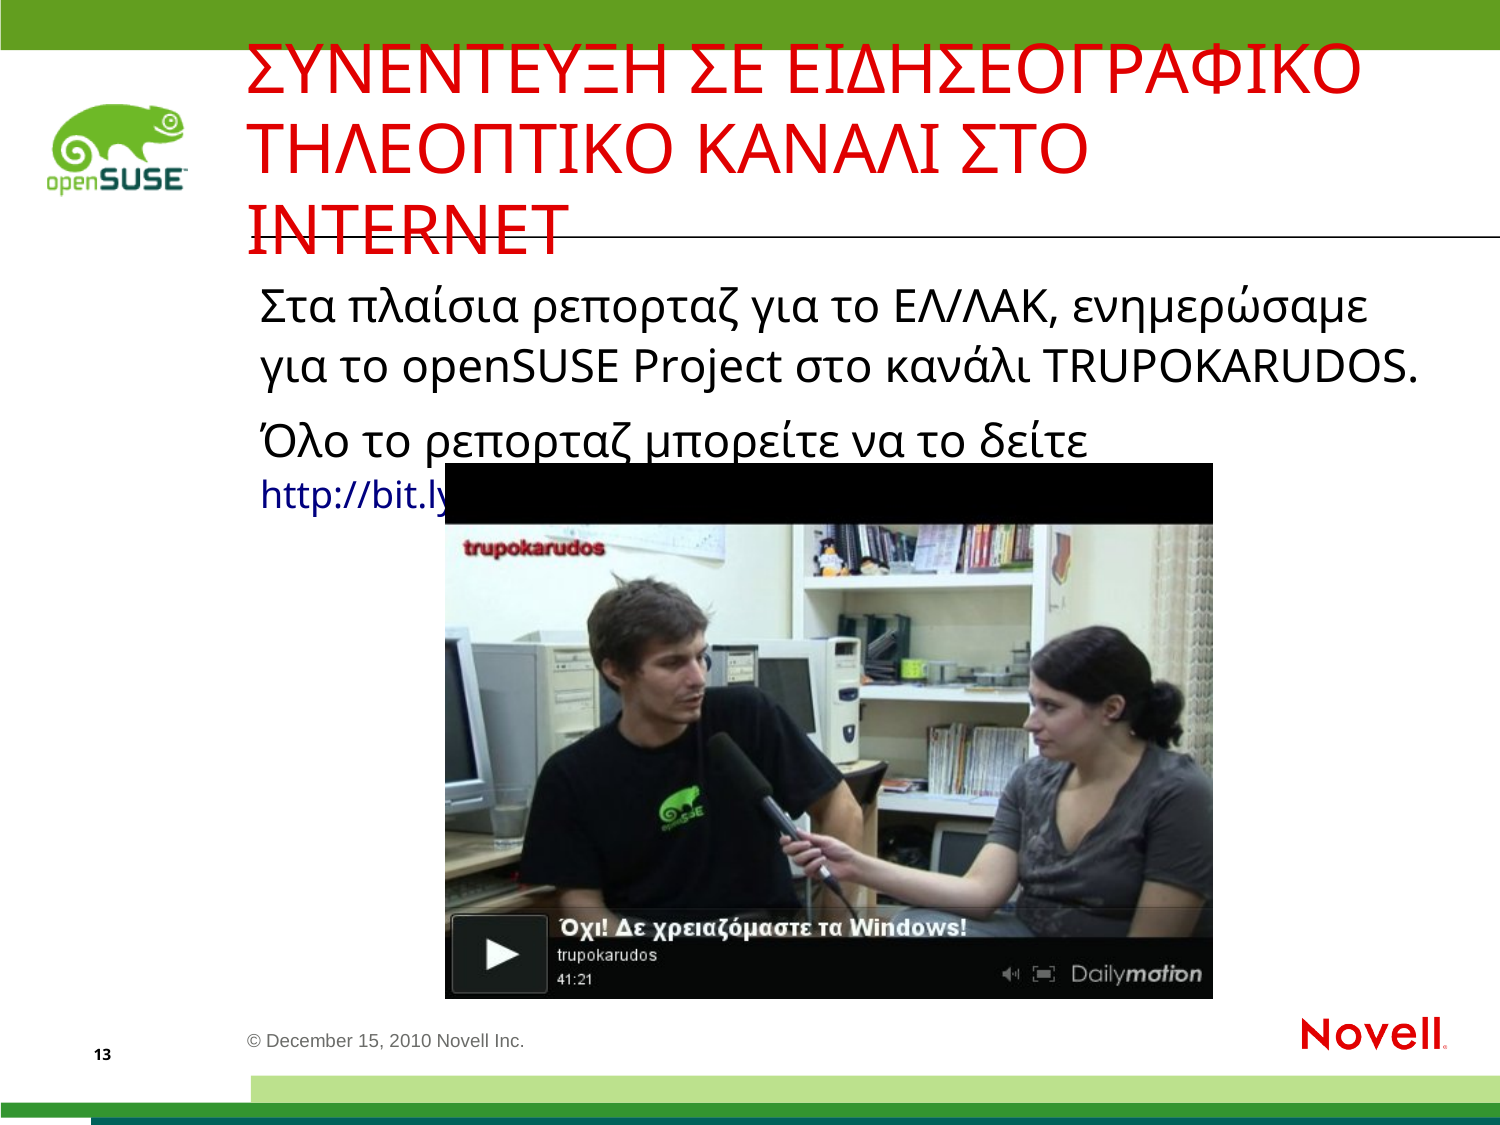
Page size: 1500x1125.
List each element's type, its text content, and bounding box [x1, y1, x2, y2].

list Στα πλαίσια ρεπορταζ για το ΕΛ/ΛΑΚ, ενημερώσαμε για το openSUSE Project στο κανάλι TRUPOKARUDOS. Όλο το ρεπορταζ μπορείτε να το δείτε http://bit.ly/hJ1WCG [245, 267, 1458, 1026]
title ΣΥΝΕΝΤΕΥΞΗ ΣΕ ΕΙΔΗΣΕΟΓΡΑΦΙΚΟ ΤΗΛΕΟΠΤΙΚΟ ΚΑΝΑΛΙ ΣΤΟ INTERNET [246, 60, 1409, 239]
picture [445, 463, 1213, 999]
picture [1295, 1026, 1453, 1056]
picture [47, 104, 188, 197]
